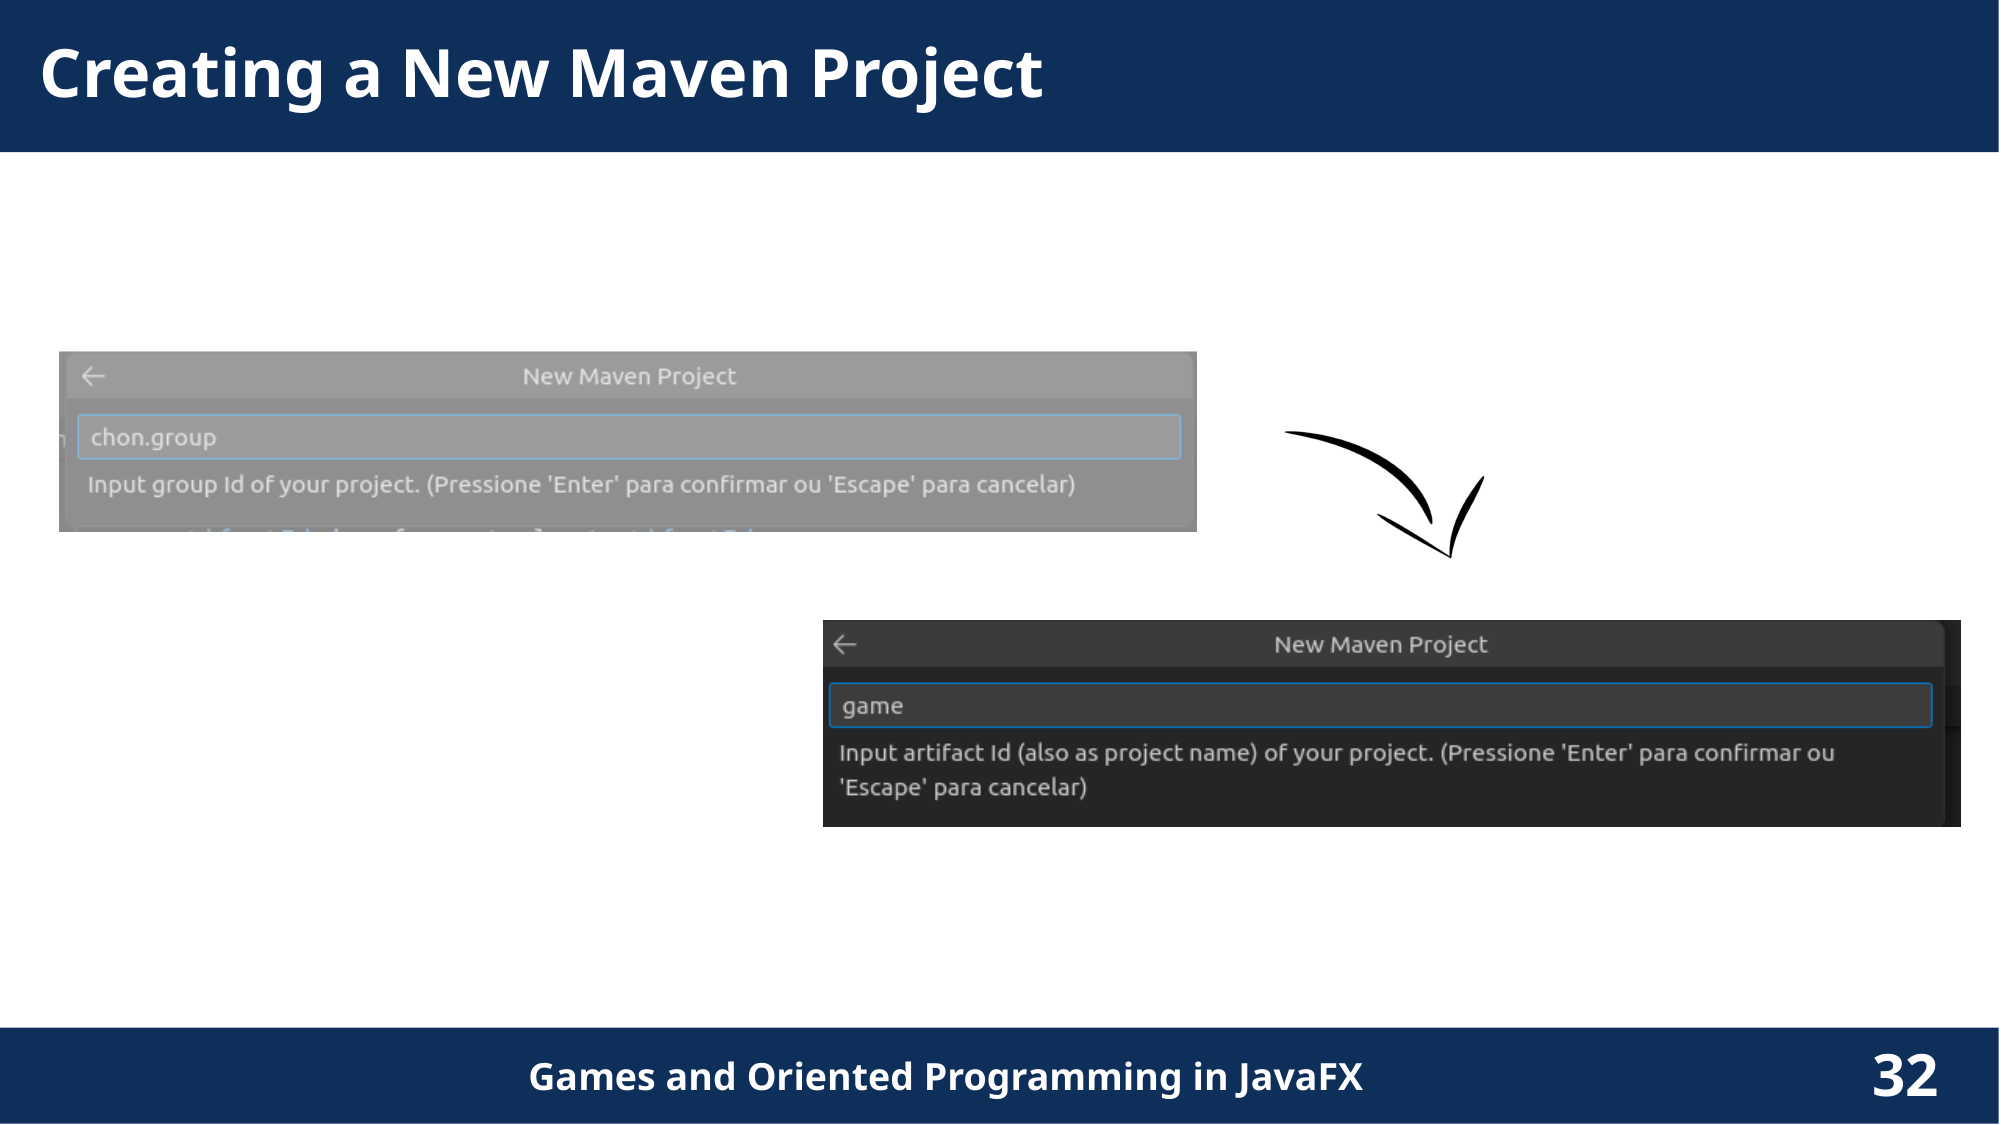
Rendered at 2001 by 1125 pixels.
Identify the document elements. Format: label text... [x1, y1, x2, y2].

picture [823, 620, 1961, 827]
picture [59, 347, 1197, 532]
text_box Creating a New Maven Project [25, 23, 1999, 119]
picture [1283, 358, 1506, 570]
